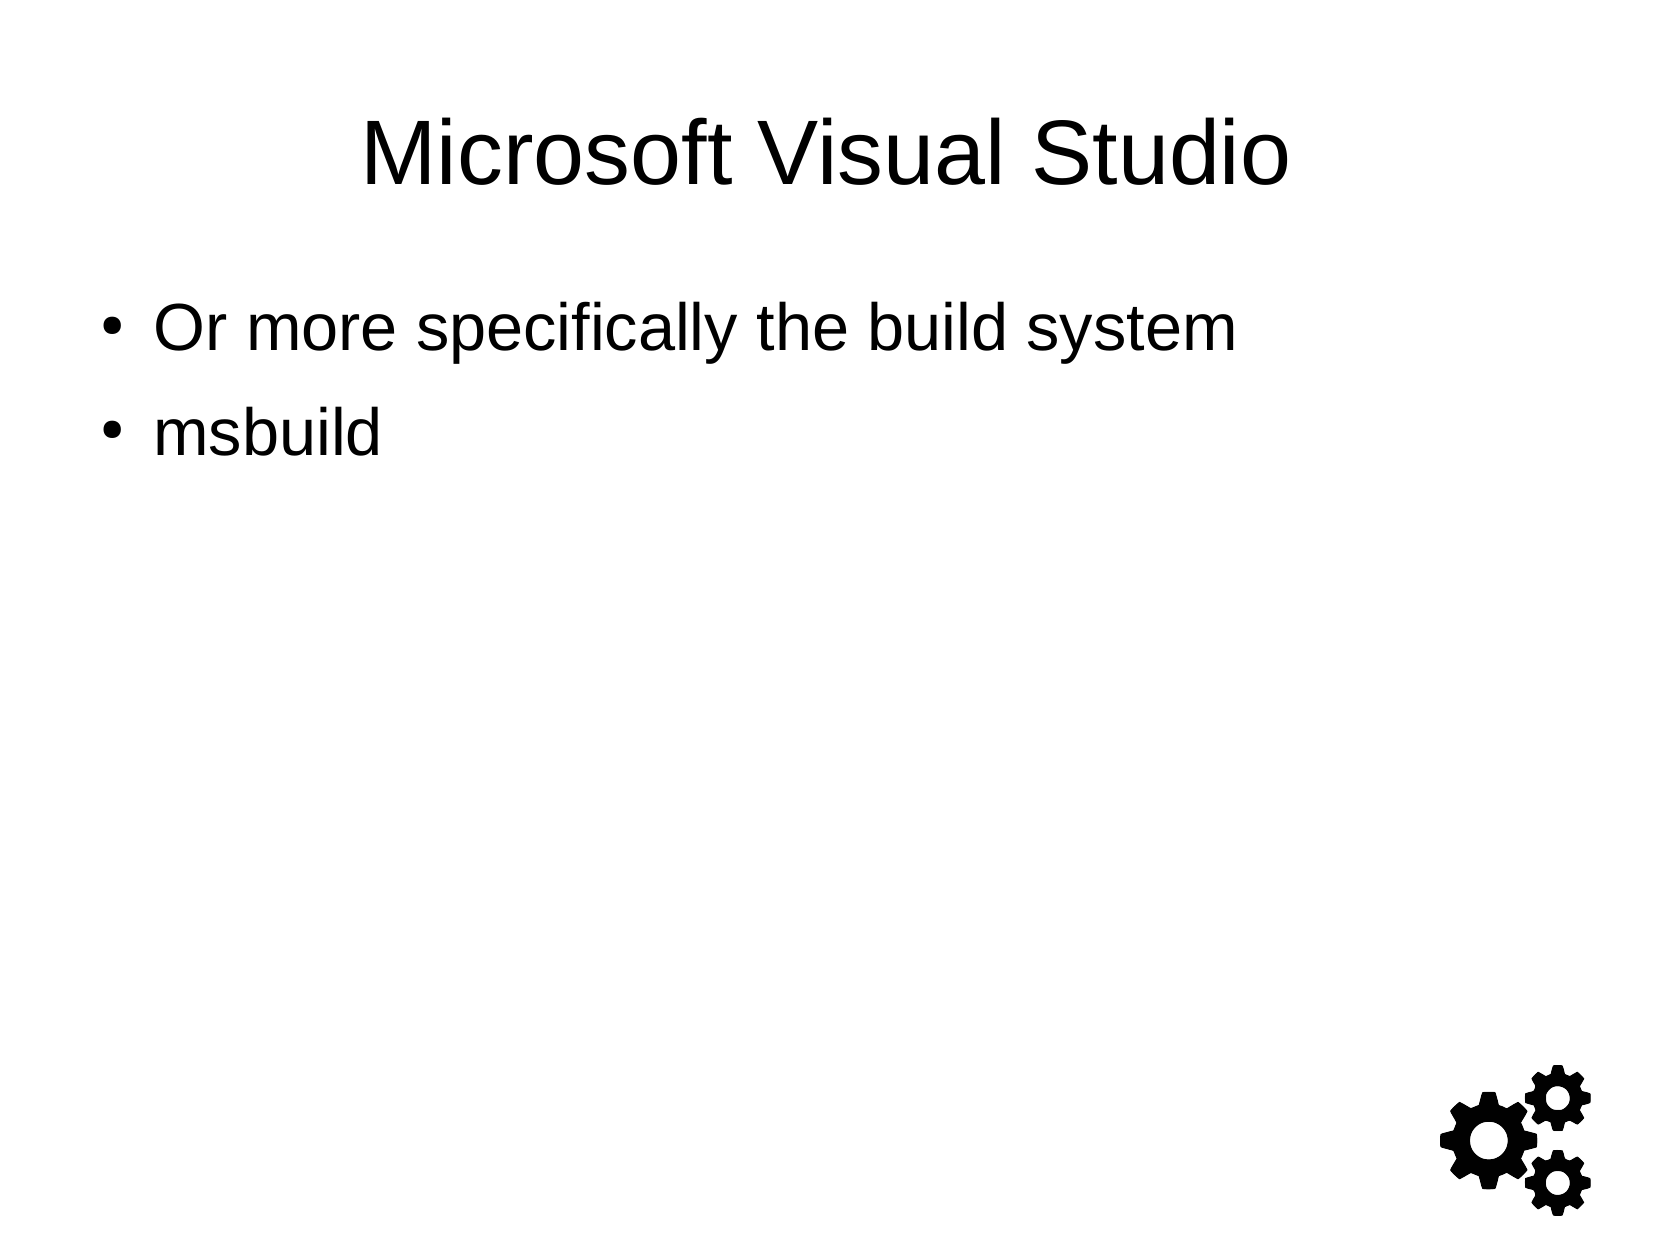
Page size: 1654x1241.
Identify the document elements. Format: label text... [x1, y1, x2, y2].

list Or more specifically the build system msbuild [82, 290, 1571, 1010]
picture [1440, 1065, 1591, 1216]
title Microsoft Visual Studio [82, 49, 1571, 257]
